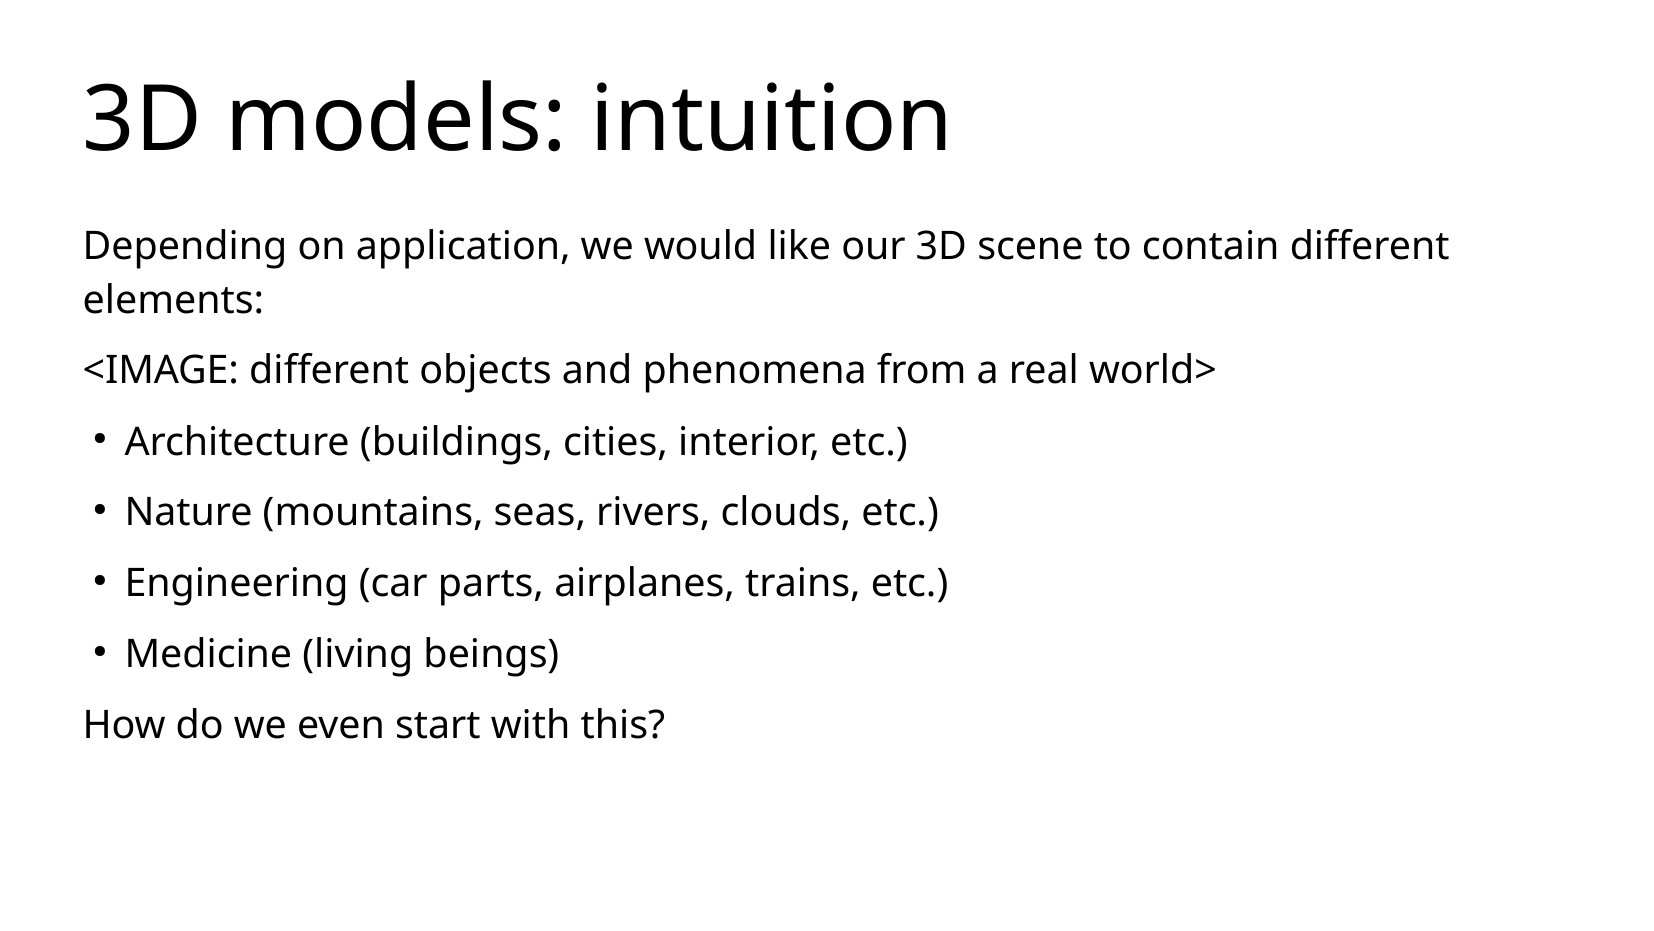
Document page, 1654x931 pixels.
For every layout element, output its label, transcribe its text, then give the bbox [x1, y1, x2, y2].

list Depending on application, we would like our 3D scene to contain different elements: <IMAGE: different objects and phenomena from a real world> Architecture (buildings, cities, interior, etc.) Nature (mountains, seas, rivers, clouds, etc.) Engineering (car parts, airplanes, trains, etc.) Medicine (living beings) How do we even start with this? [82, 217, 1571, 758]
title 3D models: intuition [82, 37, 1571, 193]
